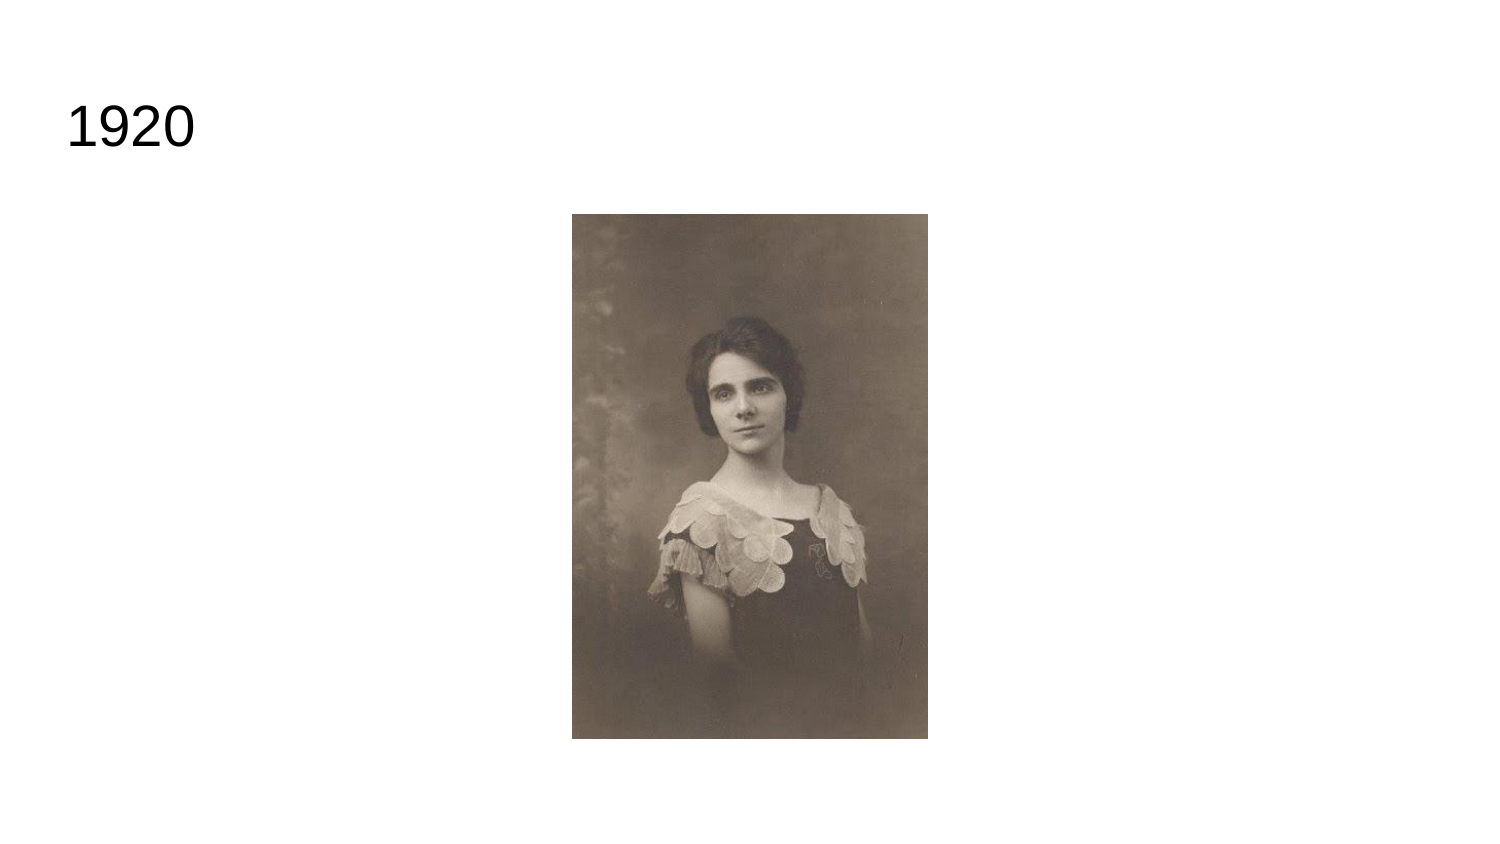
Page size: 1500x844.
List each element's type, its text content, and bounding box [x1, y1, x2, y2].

picture [572, 214, 928, 739]
title 1920 [51, 72, 1449, 167]
